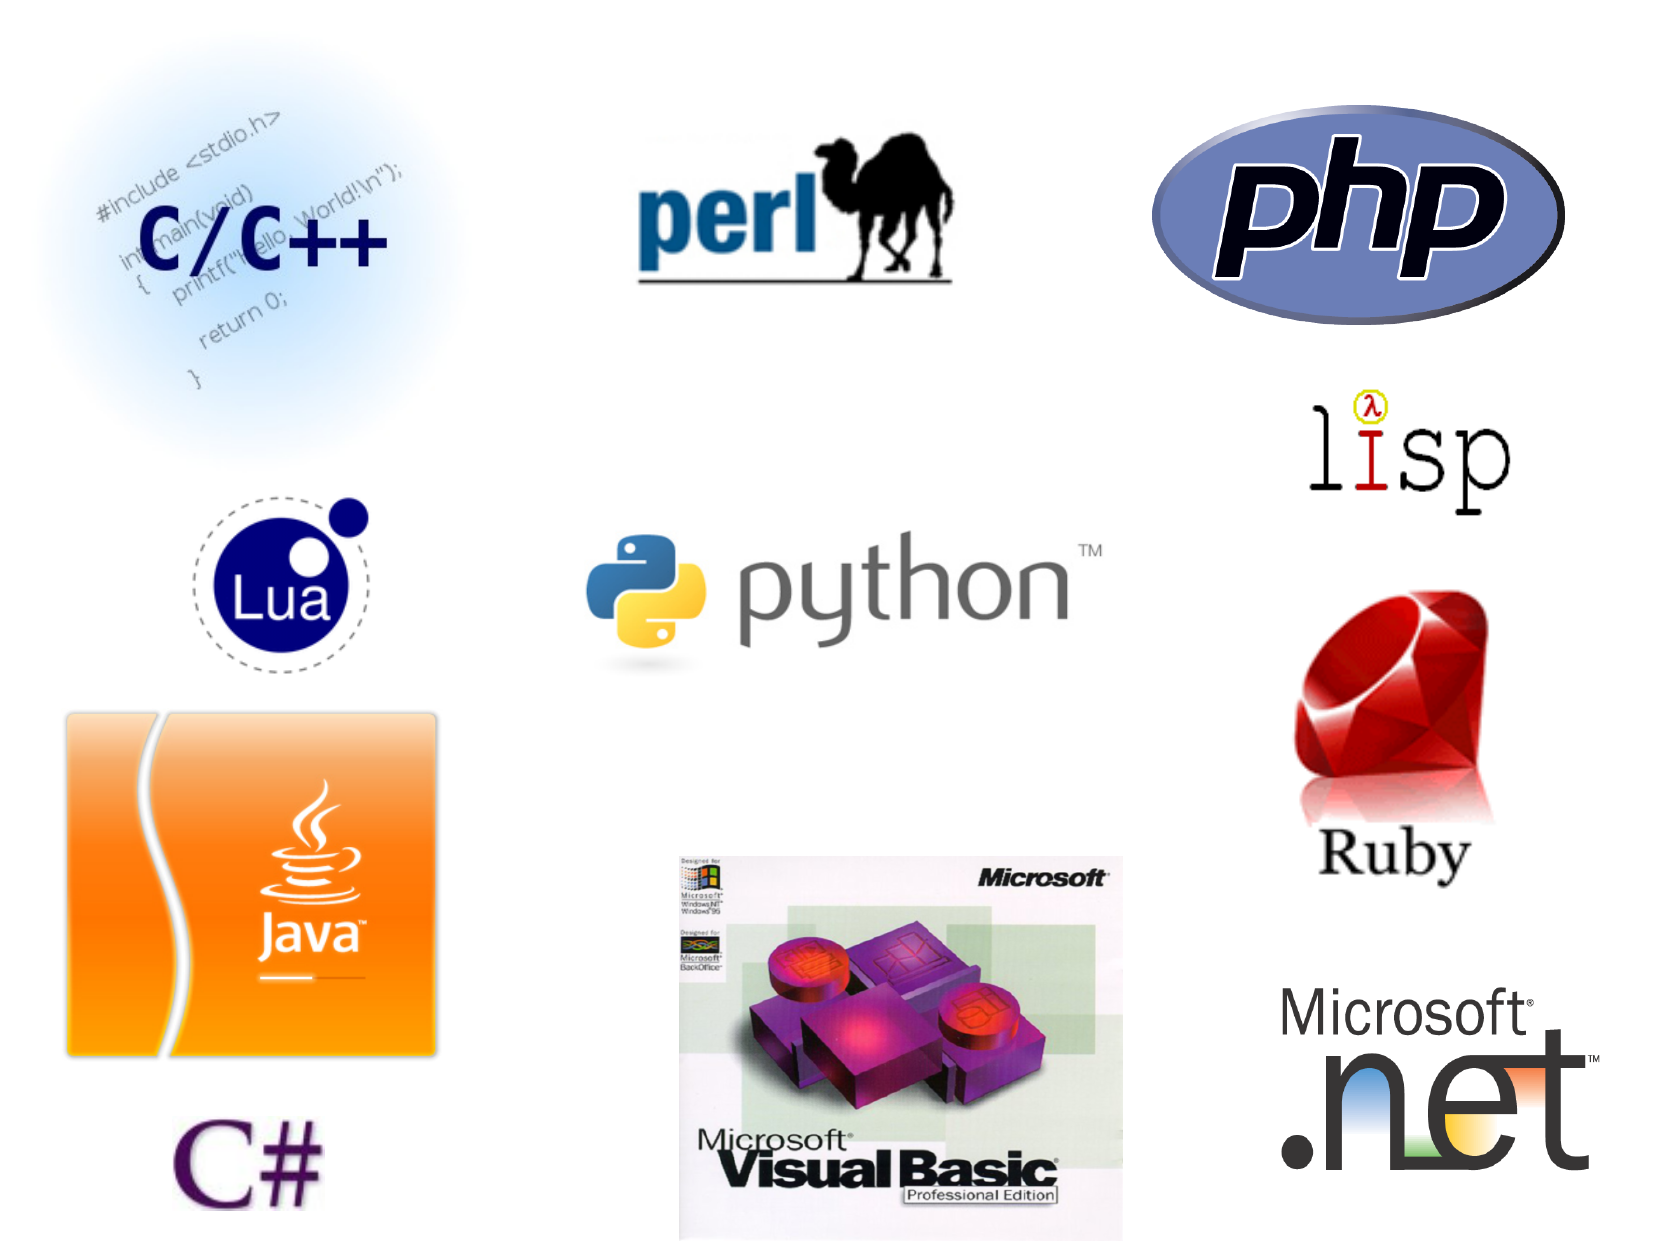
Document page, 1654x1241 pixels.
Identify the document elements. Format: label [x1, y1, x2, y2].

picture [1263, 357, 1565, 917]
picture [620, 118, 975, 295]
picture [29, 29, 473, 473]
picture [1210, 927, 1654, 1241]
picture [679, 856, 1123, 1241]
picture [1152, 105, 1565, 325]
picture [177, 479, 378, 680]
picture [501, 501, 1152, 709]
picture [61, 708, 443, 1063]
picture [172, 1116, 325, 1211]
